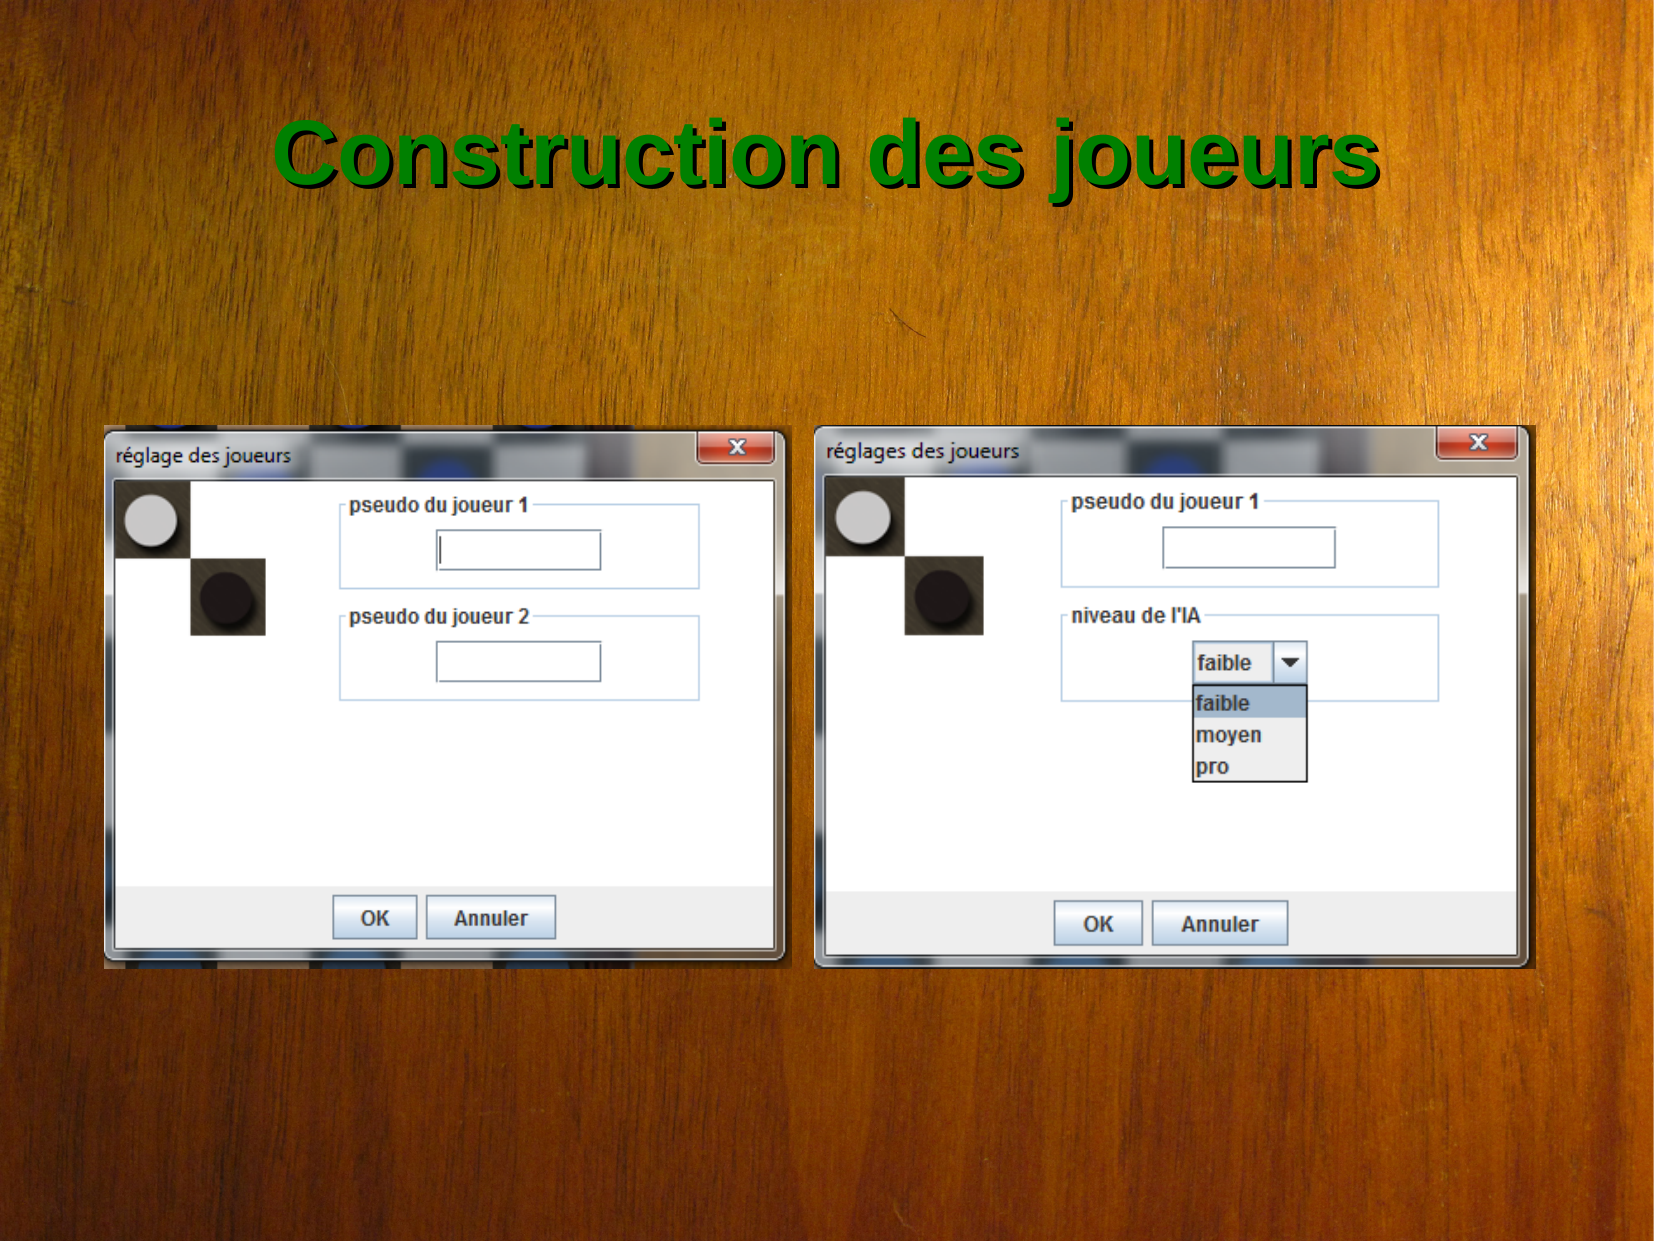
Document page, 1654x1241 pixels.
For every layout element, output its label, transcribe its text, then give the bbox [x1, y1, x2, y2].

picture [0, 0, 1654, 1241]
title Construction des joueurs [82, 49, 1571, 257]
